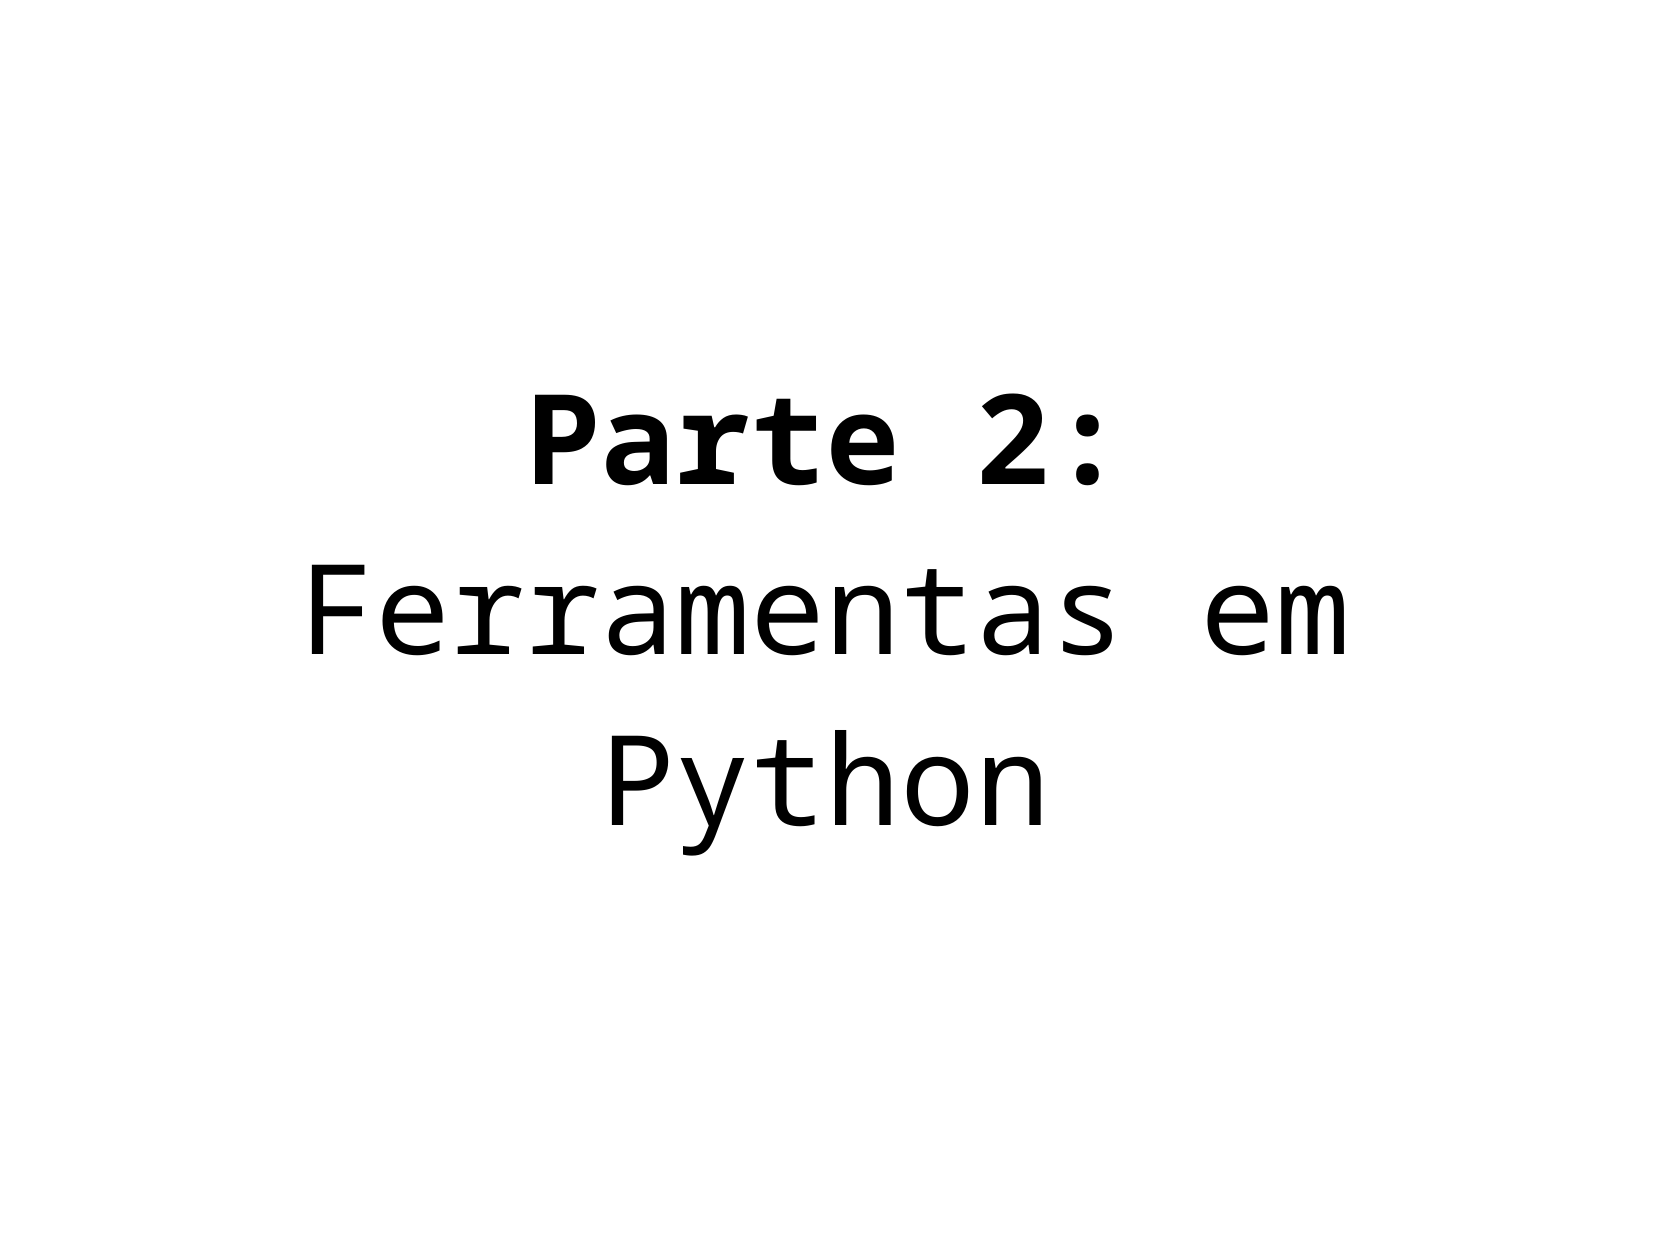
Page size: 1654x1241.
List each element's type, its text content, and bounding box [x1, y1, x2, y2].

text_box Parte 2: Ferramentas em Python [187, 343, 1463, 796]
